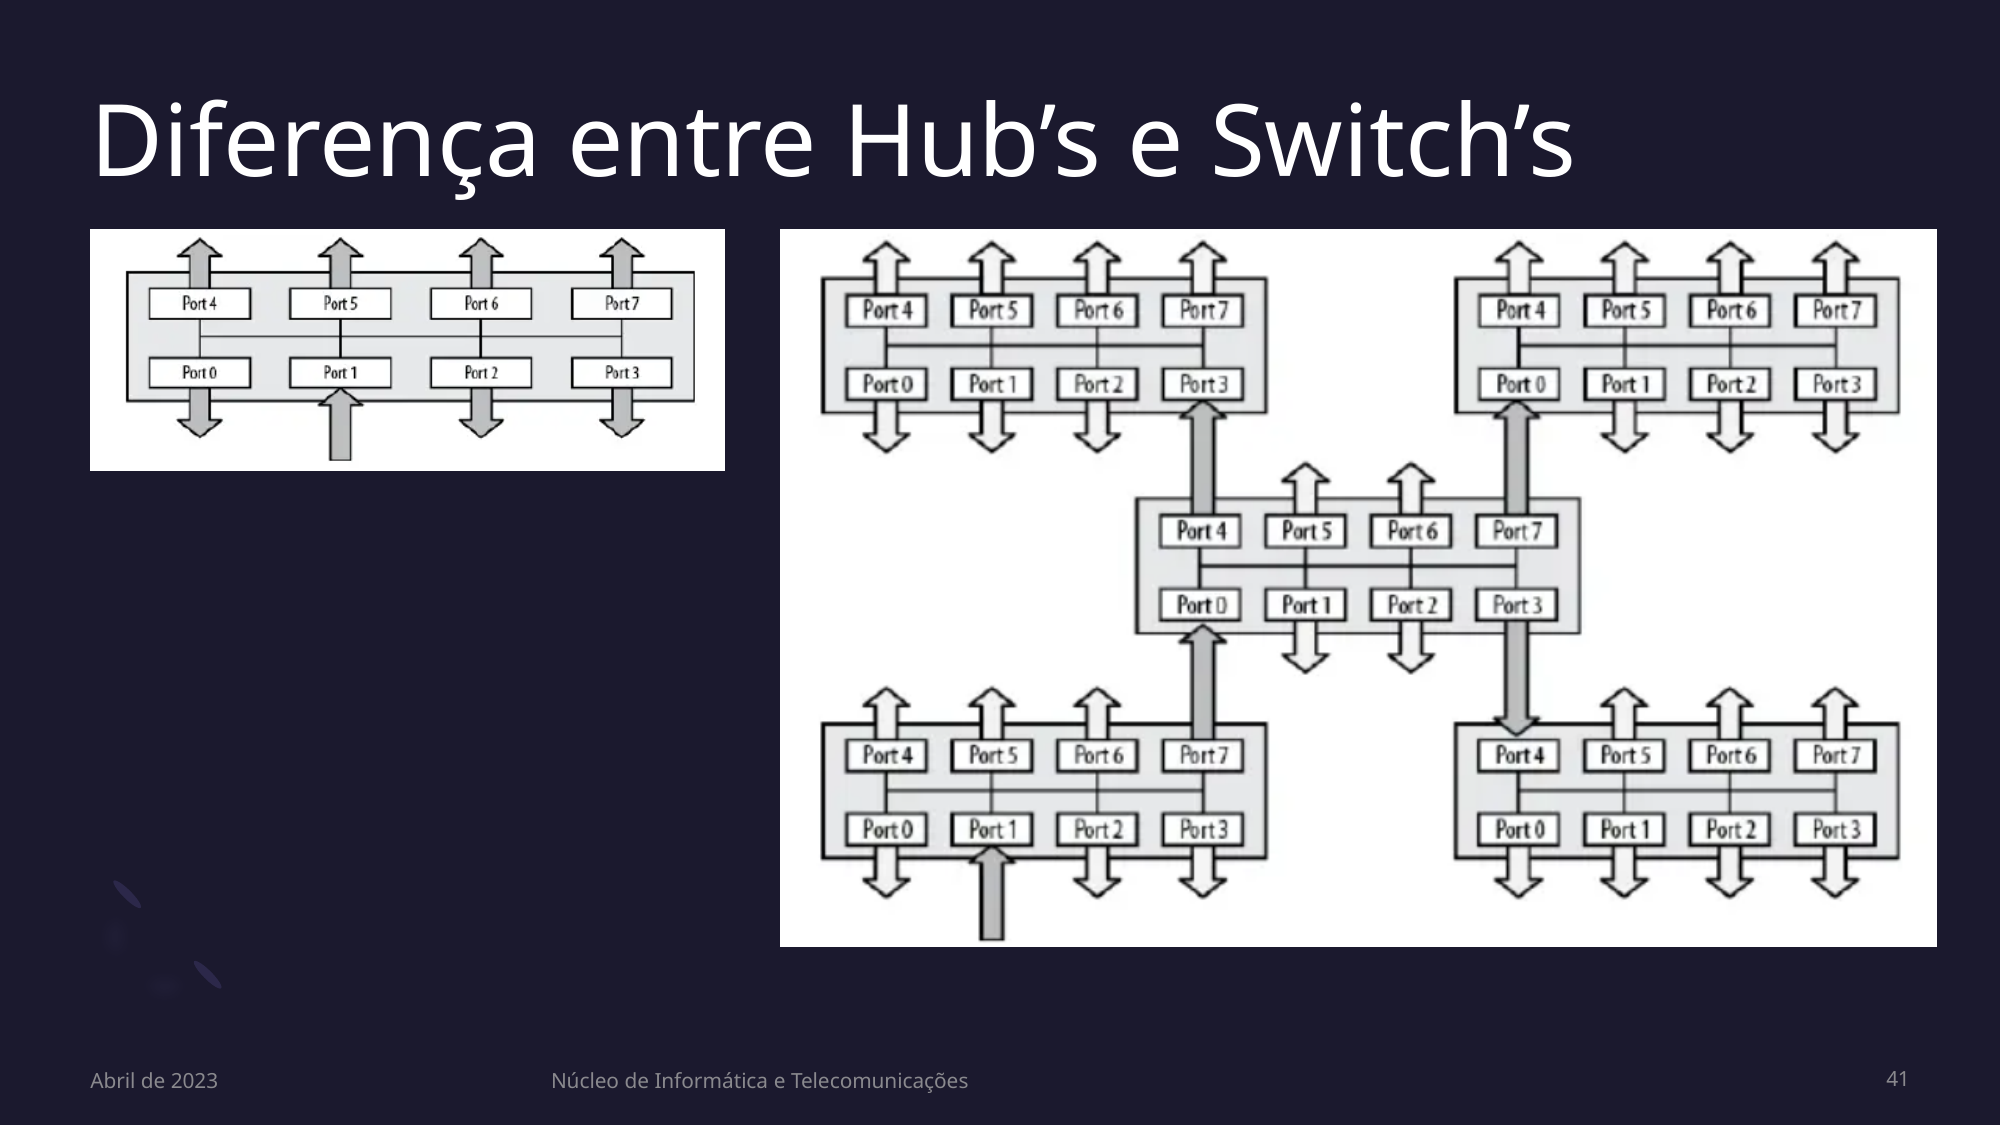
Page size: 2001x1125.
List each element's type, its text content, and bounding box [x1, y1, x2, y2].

picture [90, 229, 725, 471]
slide_number <número> [1632, 1067, 1910, 1093]
footer Núcleo de Informática e Telecomunicações [551, 1067, 1598, 1093]
title Diferença entre Hub’s e Switch’s [90, 90, 1937, 203]
slide_number Abril de 2023 [90, 1067, 522, 1093]
picture [780, 229, 1937, 947]
